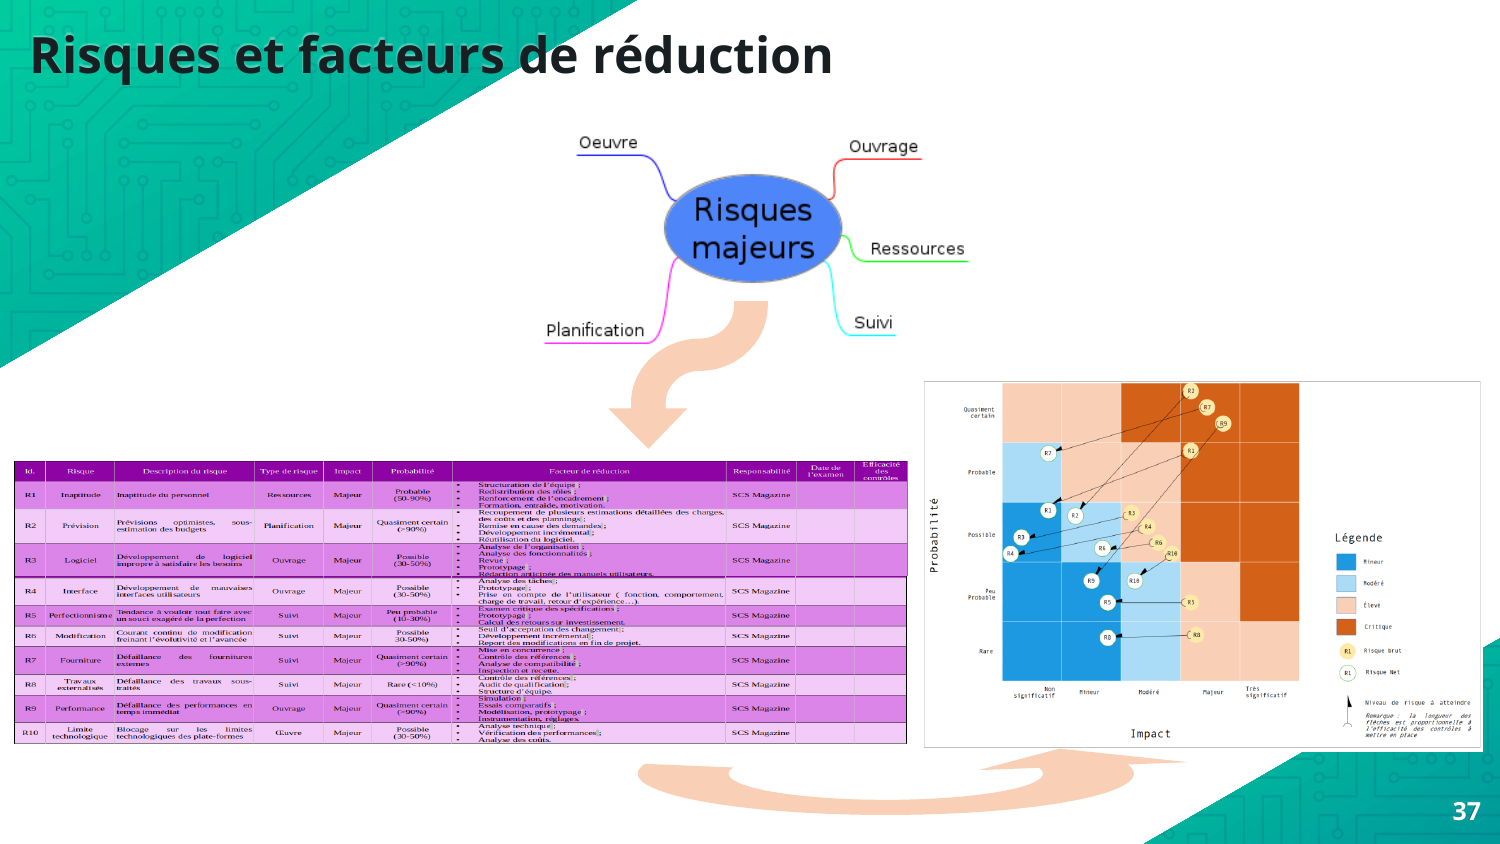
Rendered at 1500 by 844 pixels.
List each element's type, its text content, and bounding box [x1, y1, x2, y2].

text_box [637, 748, 1189, 815]
picture [460, 112, 1004, 357]
picture [11, 459, 910, 745]
picture [921, 377, 1483, 752]
slide_number <numéro> [1391, 779, 1482, 844]
title Risques et facteurs de réduction [29, 29, 1249, 88]
text_box [608, 301, 768, 449]
